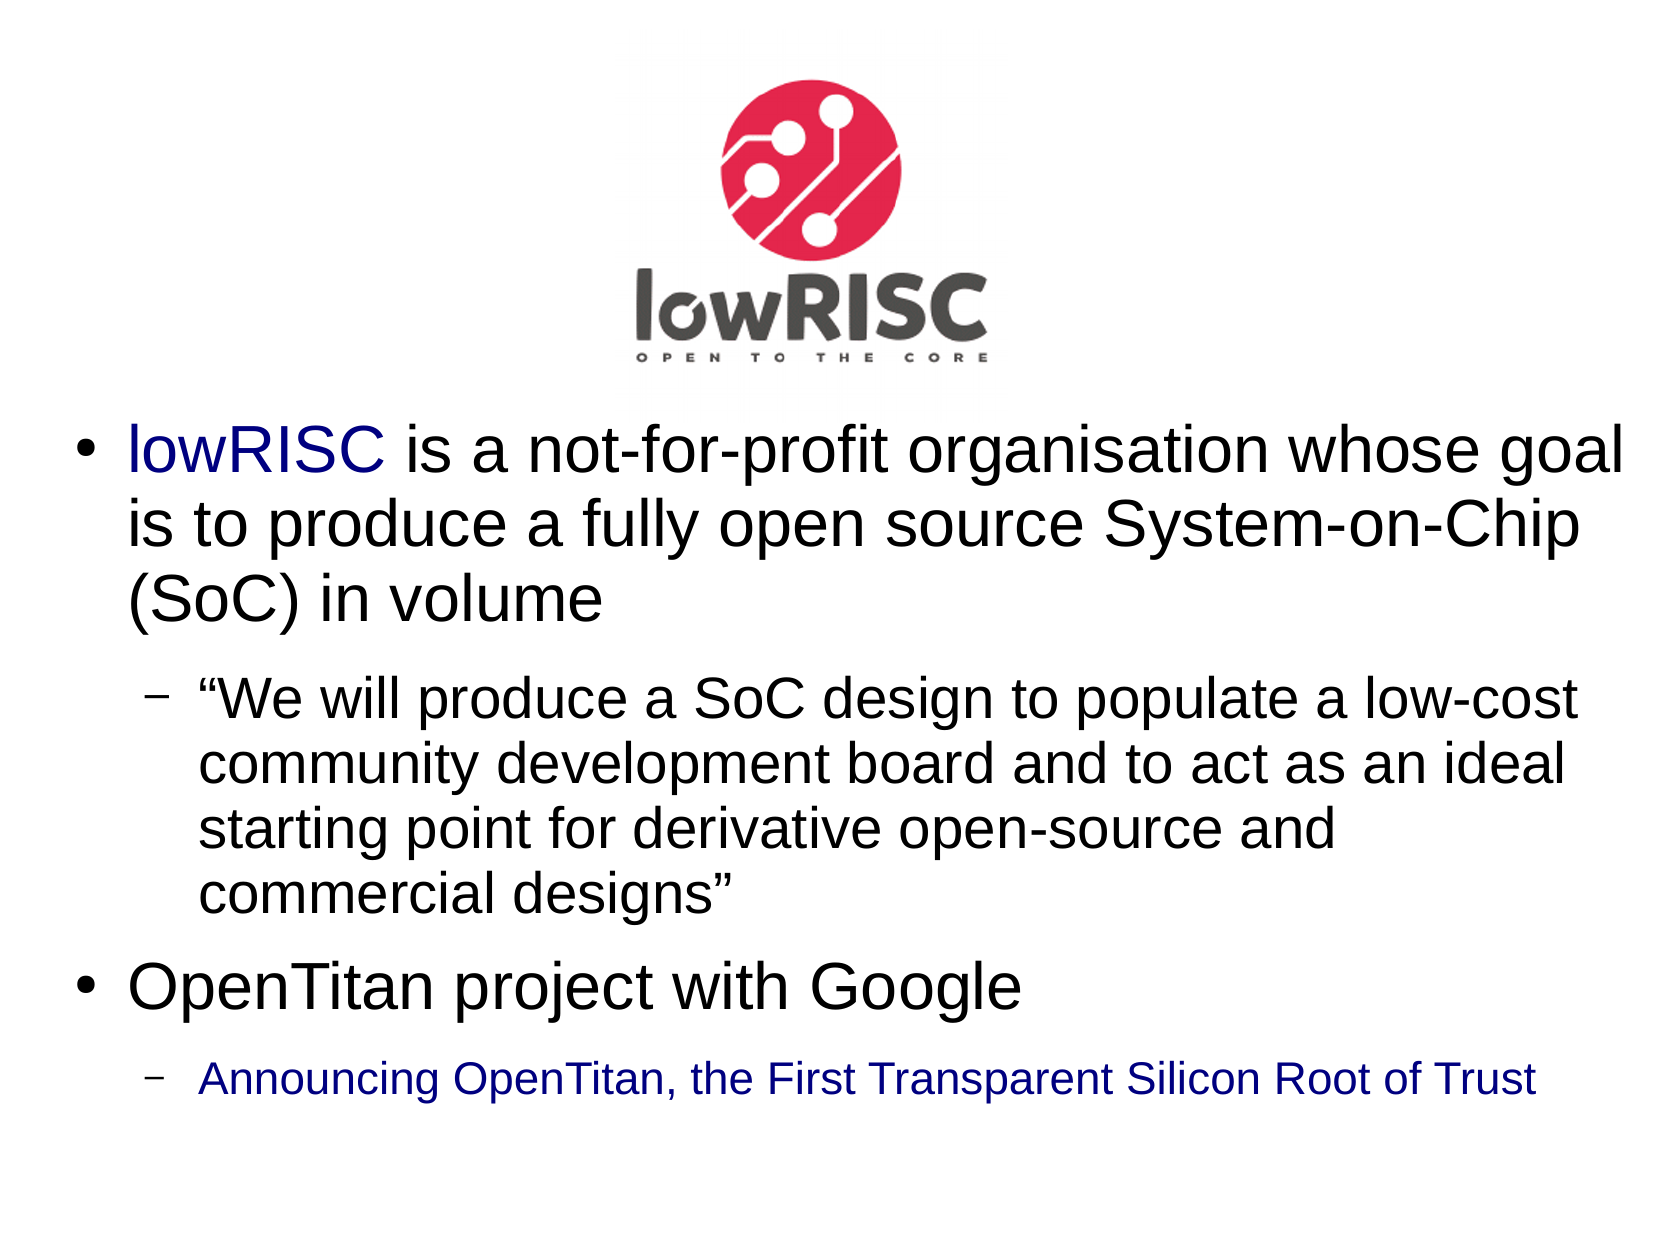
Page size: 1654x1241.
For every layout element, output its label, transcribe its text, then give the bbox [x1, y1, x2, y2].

list lowRISC is a not-for-profit organisation whose goal is to produce a fully open source System-on-Chip (SoC) in volume “We will produce a SoC design to populate a low-cost community development board and to act as an ideal starting point for derivative open-source and commercial designs” OpenTitan project with Google Announcing OpenTitan, the First Transparent Silicon Root of Trust [45, 411, 1639, 1117]
picture [615, 29, 1008, 423]
